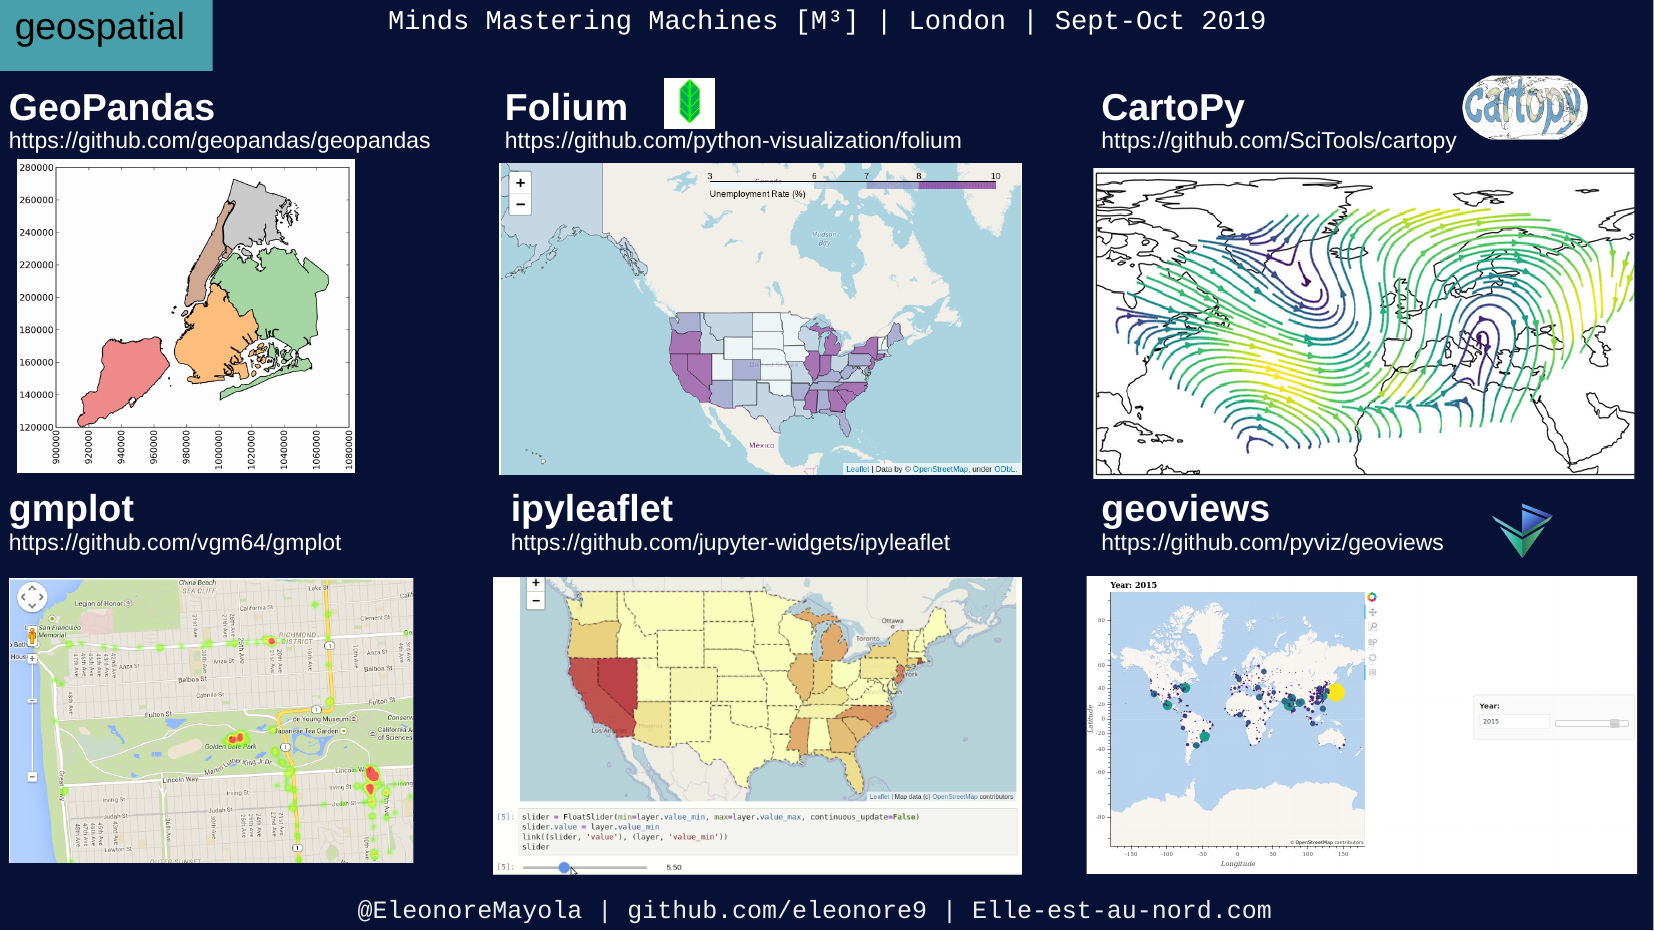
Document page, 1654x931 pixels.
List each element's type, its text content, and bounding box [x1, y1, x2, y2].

picture [499, 163, 1022, 475]
text_box GeoPandas https://github.com/geopandas/geopandas [0, 78, 449, 175]
picture [1086, 576, 1638, 875]
picture [17, 159, 355, 473]
picture [9, 578, 414, 863]
text_box Minds Mastering Machines [M³] | London | Sept-Oct 2019 [265, 0, 1388, 60]
text_box geospatial [0, 0, 213, 71]
text_box @EleonoreMayola | github.com/eleonore9 | Elle-est-au-nord.com [283, 862, 1347, 931]
text_box ipyleaflet https://github.com/jupyter-widgets/ipyleaflet [496, 480, 999, 571]
picture [664, 78, 715, 129]
text_box gmplot https://github.com/vgm64/gmplot [0, 480, 565, 577]
picture [1093, 168, 1635, 479]
picture [1462, 75, 1588, 140]
text_box CartoPy https://github.com/SciTools/cartopy [1086, 78, 1495, 175]
text_box geoviews https://github.com/pyviz/geoviews [1086, 480, 1483, 571]
text_box Folium https://github.com/python-visualization/folium [490, 78, 1022, 170]
picture [1479, 494, 1566, 568]
picture [493, 577, 1022, 875]
